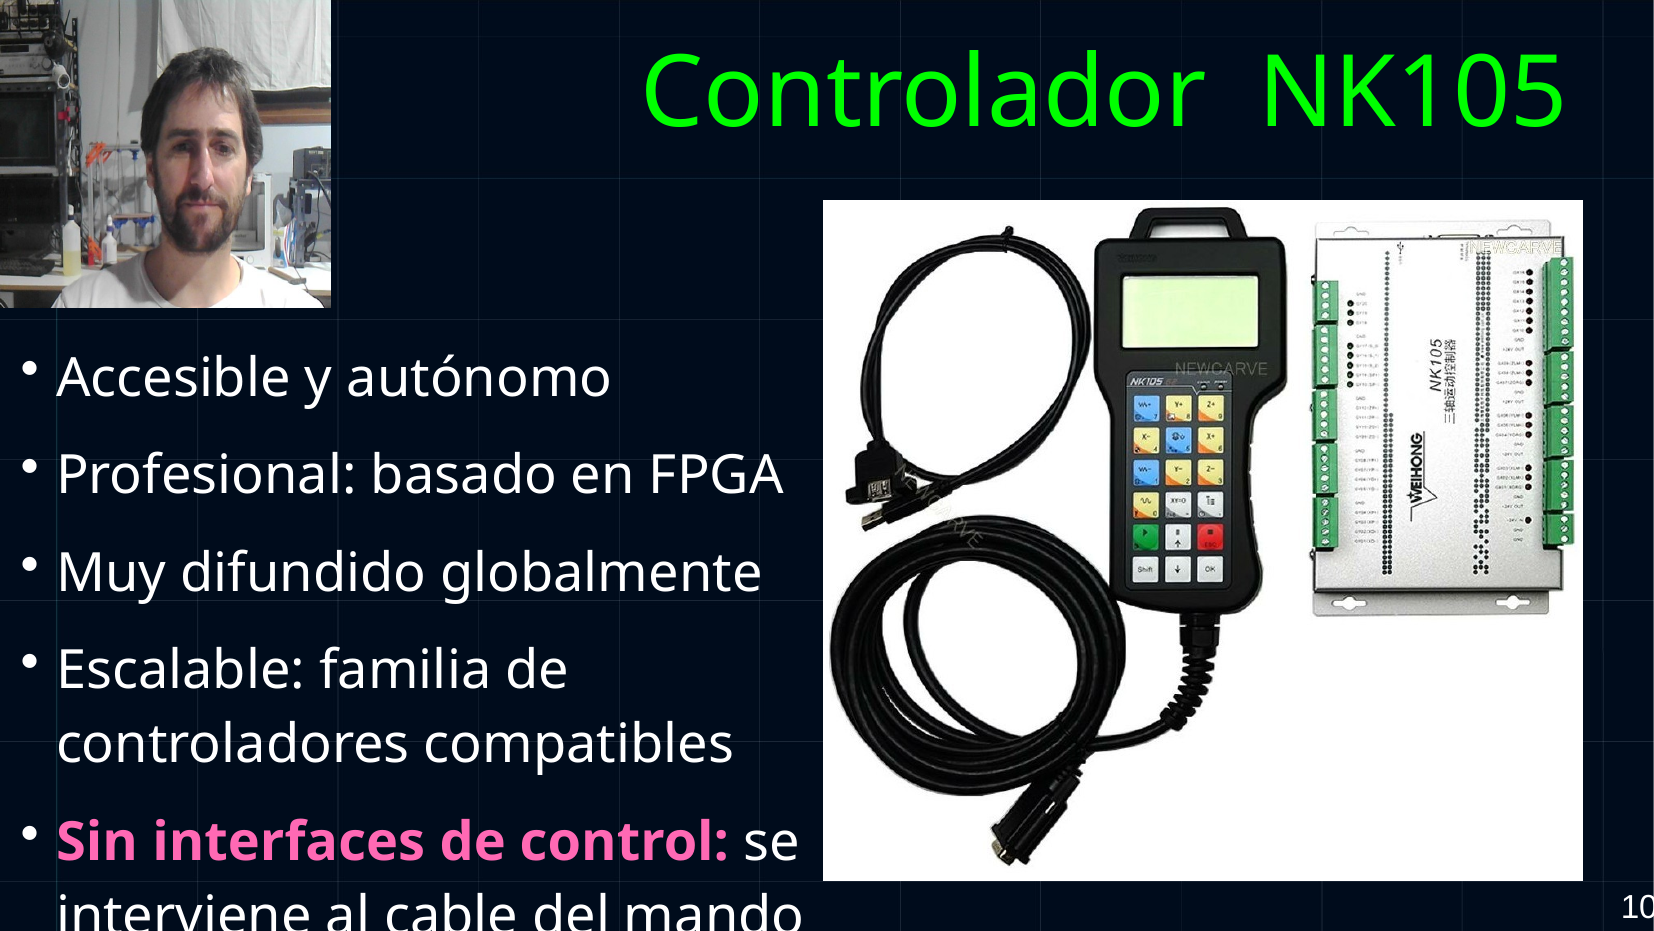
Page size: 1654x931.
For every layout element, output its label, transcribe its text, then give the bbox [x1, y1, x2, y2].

text_box Accesible y autónomo Profesional: basado en FPGA Muy difundido globalmente Escalable: familia de controladores compatibles Sin interfaces de control: se interviene al cable del mando [5, 330, 839, 931]
picture [0, 0, 1654, 931]
text_box <number> [1606, 880, 1654, 931]
text_box Controlador NK105 [626, 11, 1540, 277]
